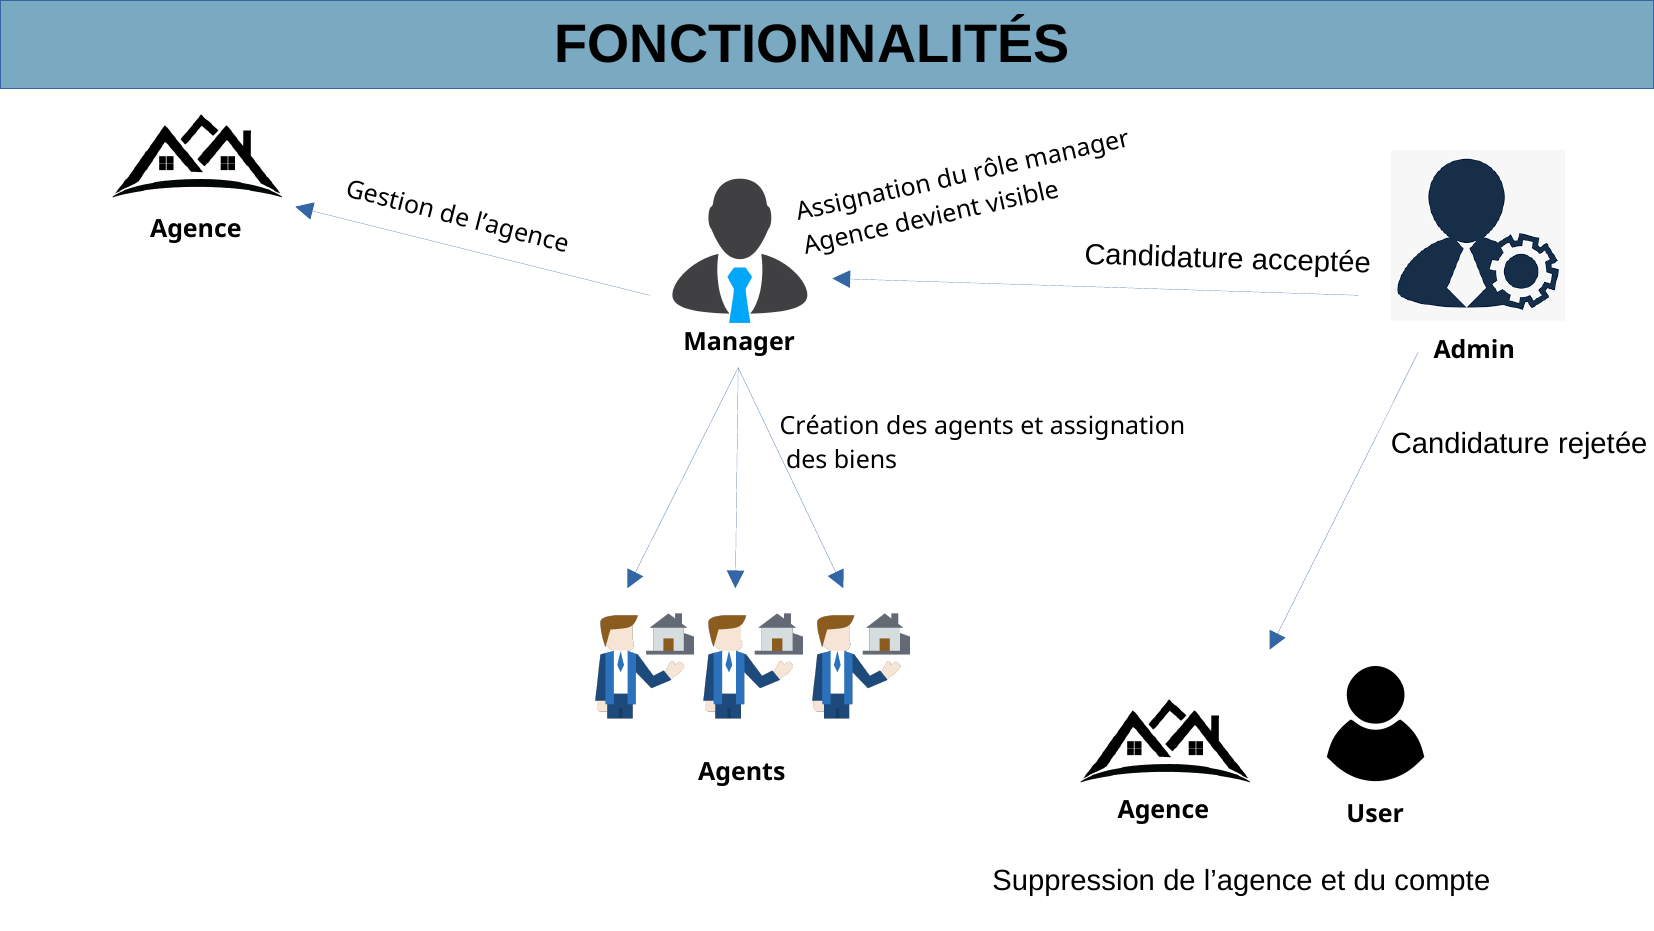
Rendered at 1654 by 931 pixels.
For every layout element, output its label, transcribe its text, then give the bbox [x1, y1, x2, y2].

text_box Candidature acceptée [1069, 230, 1387, 288]
text_box Création des agents et assignation des biens [779, 407, 1187, 476]
text_box Assignation du rôle manager Agence devient visible [792, 89, 1329, 262]
picture [1074, 643, 1256, 834]
picture [1391, 150, 1565, 321]
picture [590, 608, 915, 722]
text_box Agents [698, 753, 808, 798]
text_box [0, 0, 1654, 89]
text_box Suppression de l’agence et du compte [977, 856, 1506, 904]
text_box Manager [683, 323, 798, 368]
picture [1286, 634, 1465, 813]
picture [666, 172, 814, 324]
text_box Admin [1433, 332, 1516, 367]
text_box Agence [1117, 792, 1238, 837]
text_box FONCTIONNALITÉS [539, 5, 1086, 82]
text_box Agence [149, 210, 271, 255]
text_box Gestion de l’agence [342, 170, 627, 275]
text_box User [1346, 796, 1417, 831]
text_box Candidature rejetée [1375, 419, 1654, 468]
picture [106, 89, 288, 249]
